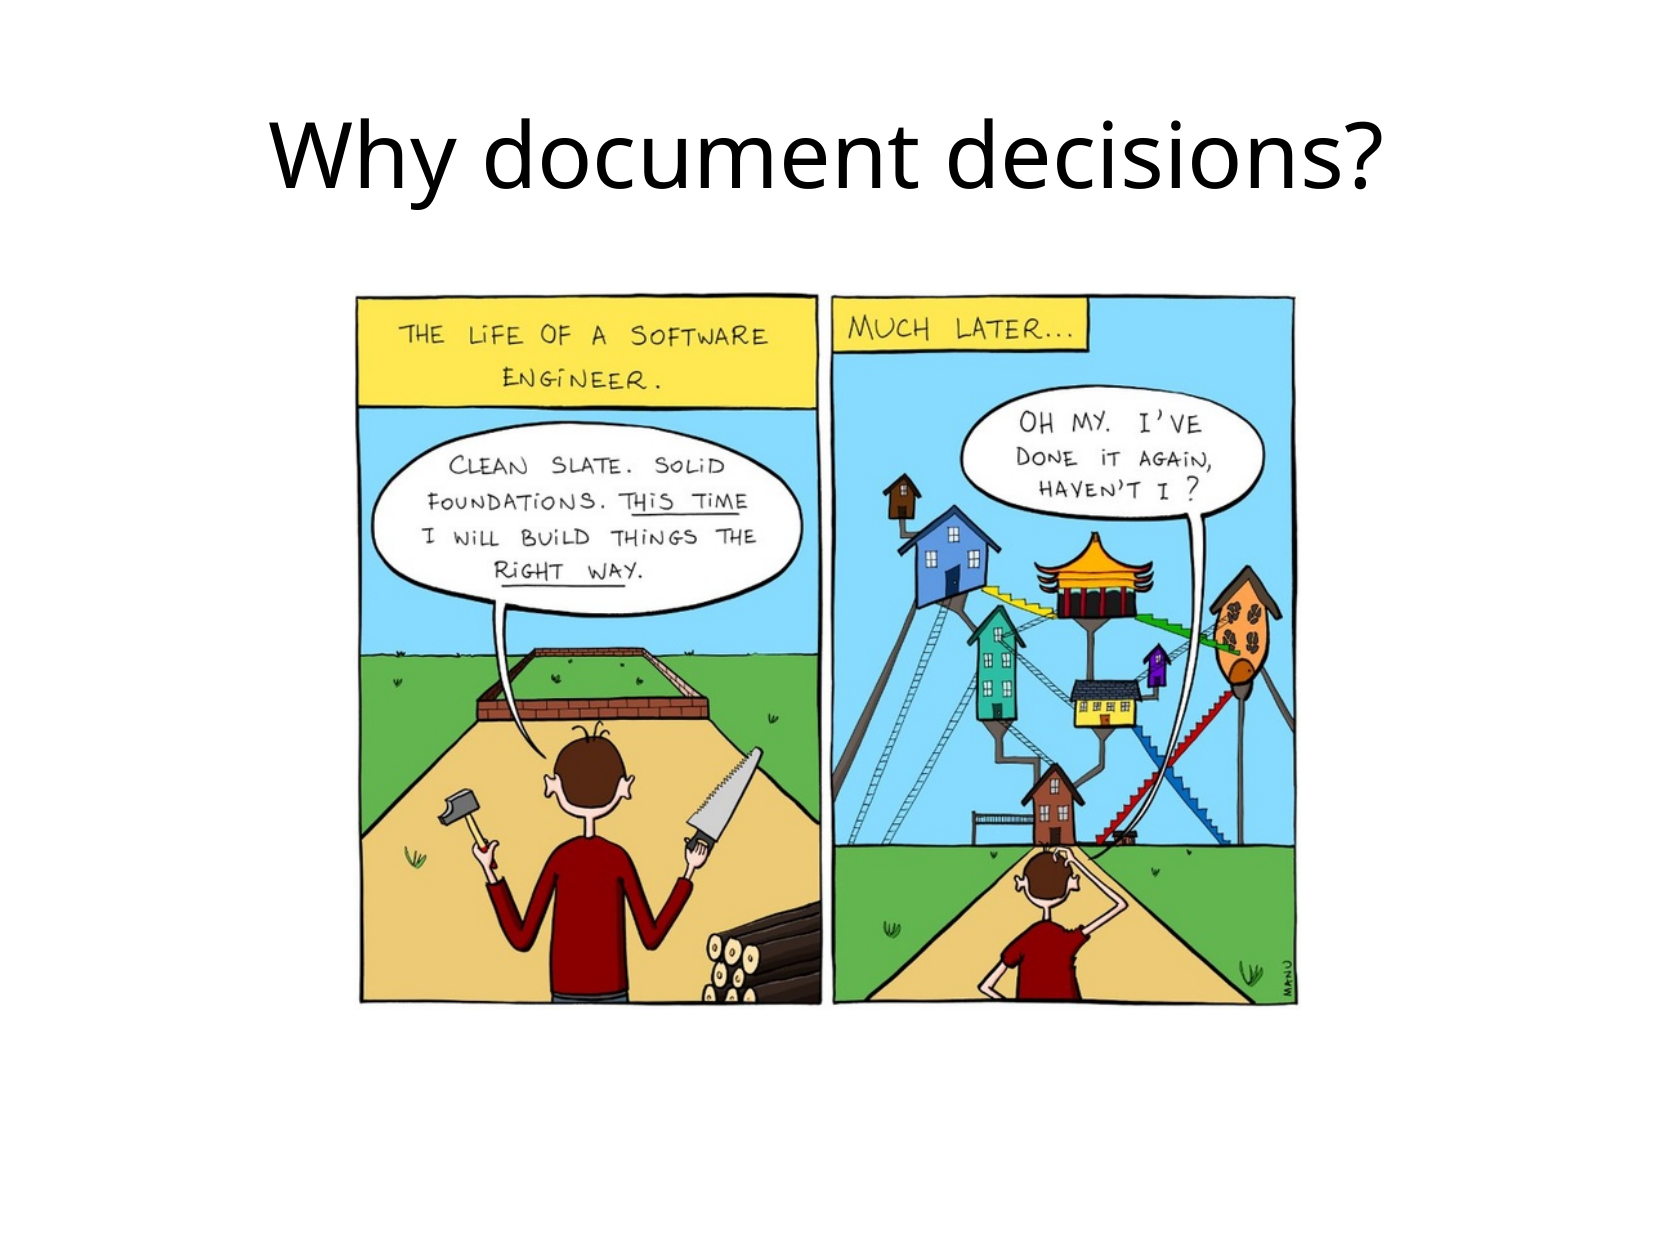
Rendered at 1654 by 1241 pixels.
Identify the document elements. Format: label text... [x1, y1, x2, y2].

picture [353, 290, 1301, 1010]
title Why document decisions? [82, 49, 1571, 257]
